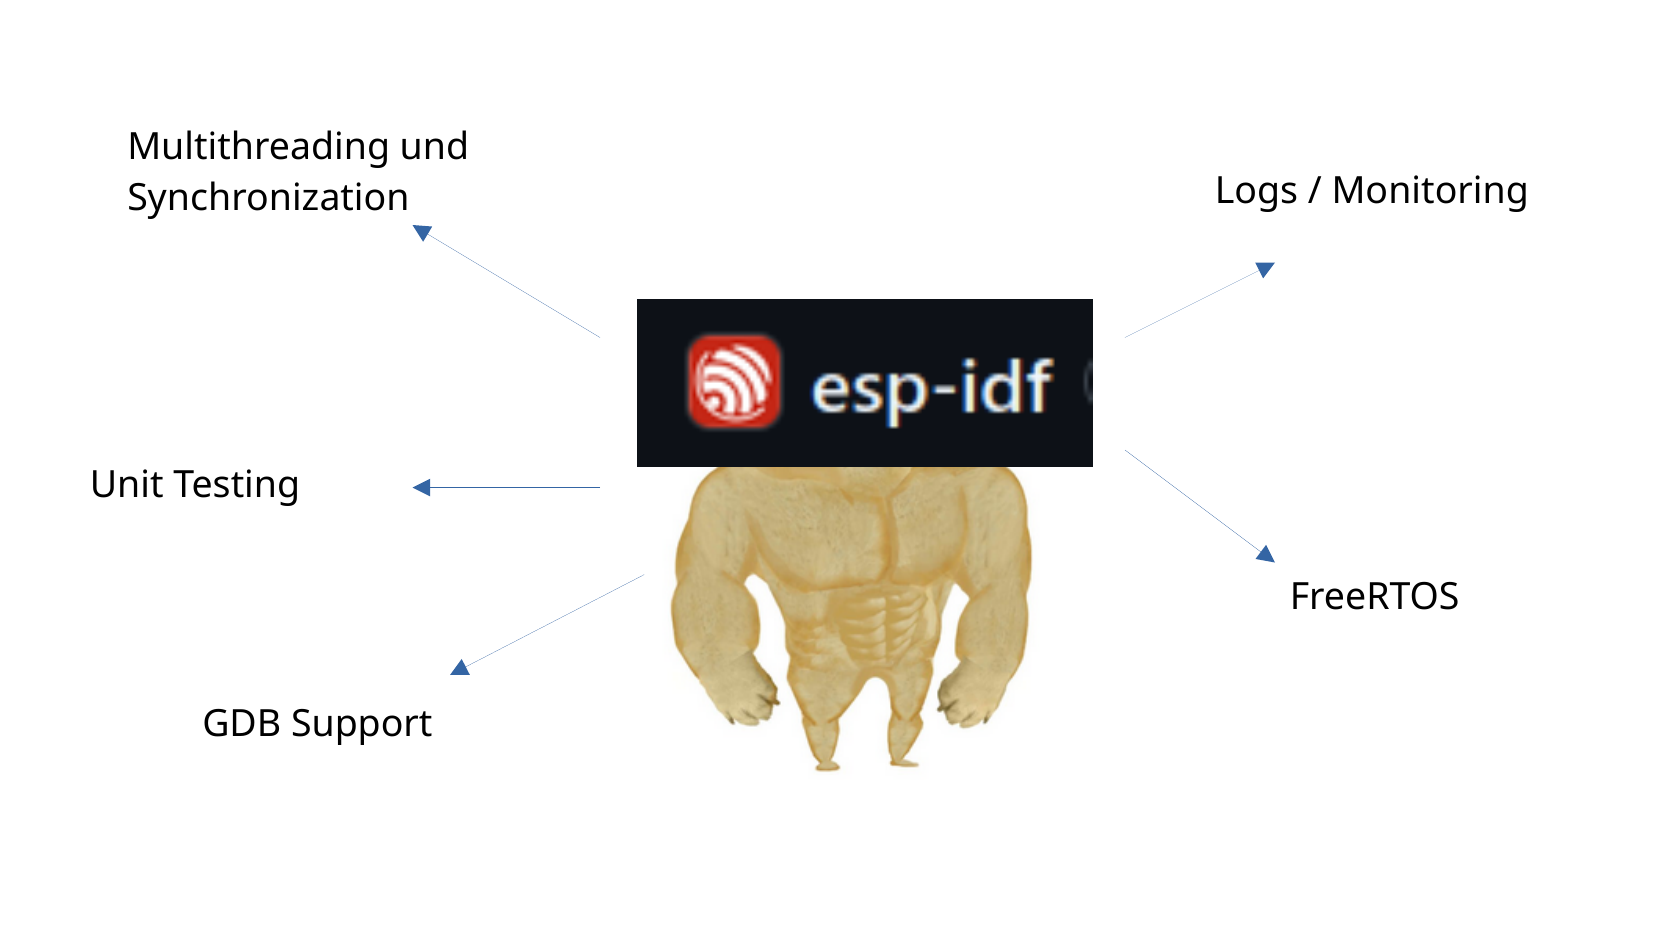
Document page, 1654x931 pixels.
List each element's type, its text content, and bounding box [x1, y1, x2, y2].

text_box Logs / Monitoring [1200, 155, 1651, 263]
text_box FreeRTOS [1275, 562, 1613, 638]
picture [629, 299, 1093, 816]
text_box Unit Testing [75, 450, 451, 526]
text_box GDB Support [187, 689, 471, 751]
text_box Multithreading und Synchronization [112, 112, 638, 266]
